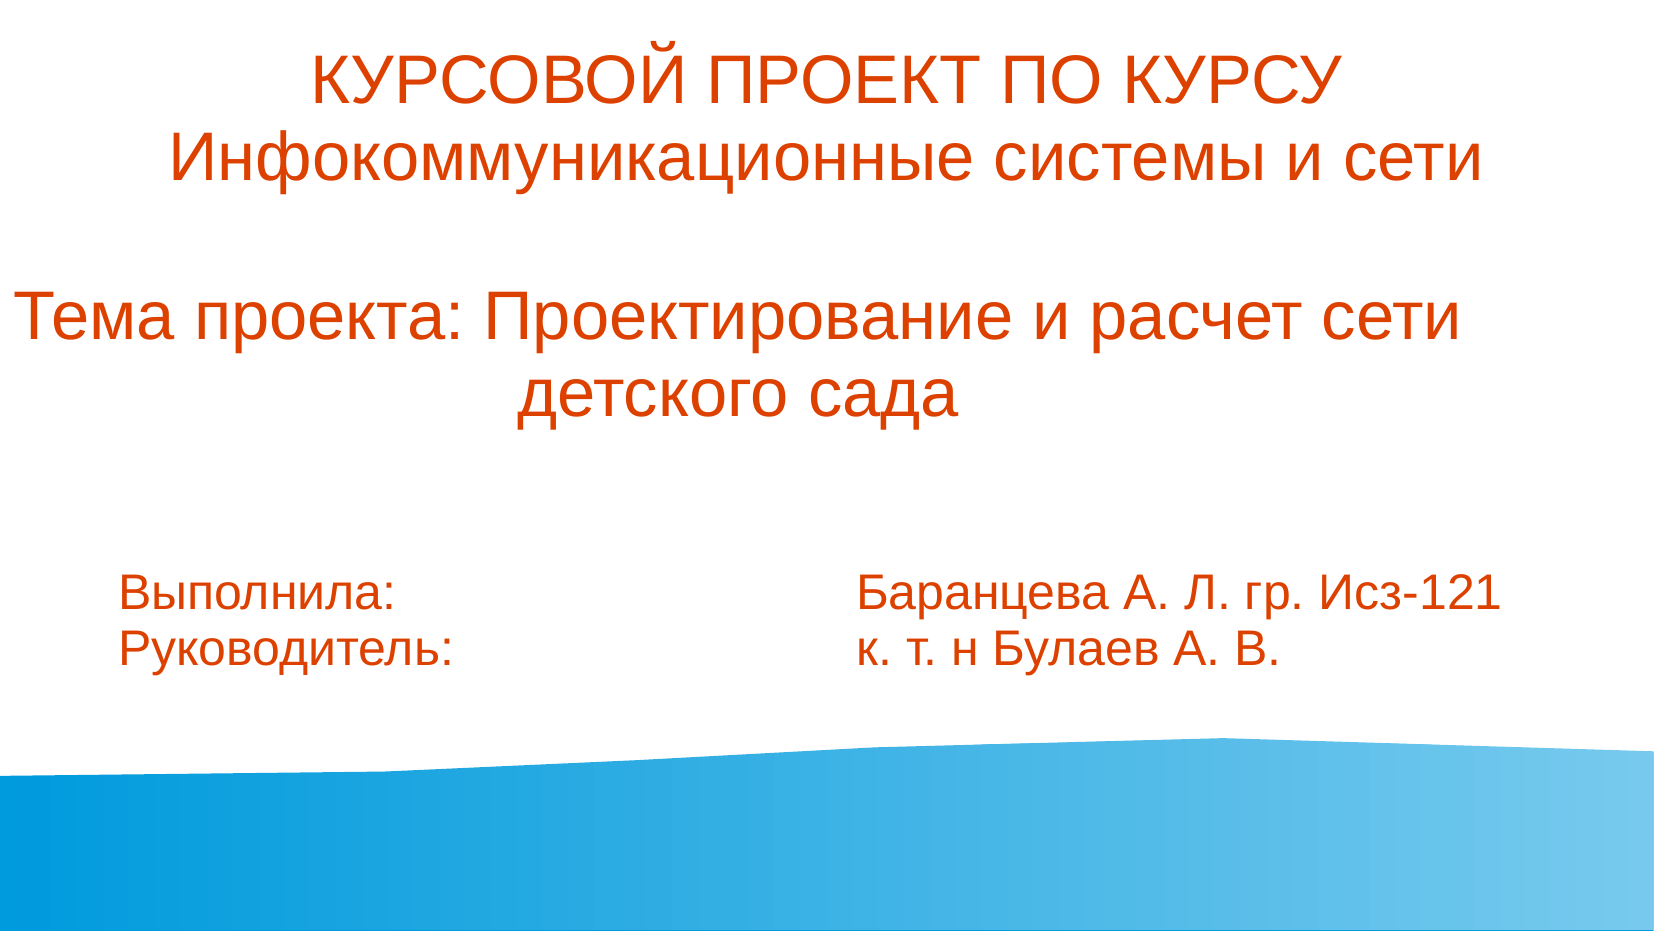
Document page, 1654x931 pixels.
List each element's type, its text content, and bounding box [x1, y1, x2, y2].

title КУРСОВОЙ ПРОЕКТ ПО КУРСУ Инфокоммуникационные системы и сети [88, 29, 1565, 207]
title Тема проекта: Проектирование и расчет сети детского сада [0, 265, 1477, 443]
title Выполнила: Баранцева А. Л. гр. Исз-121 Руководитель: к. т. н Булаев А. В. [118, 531, 1595, 709]
